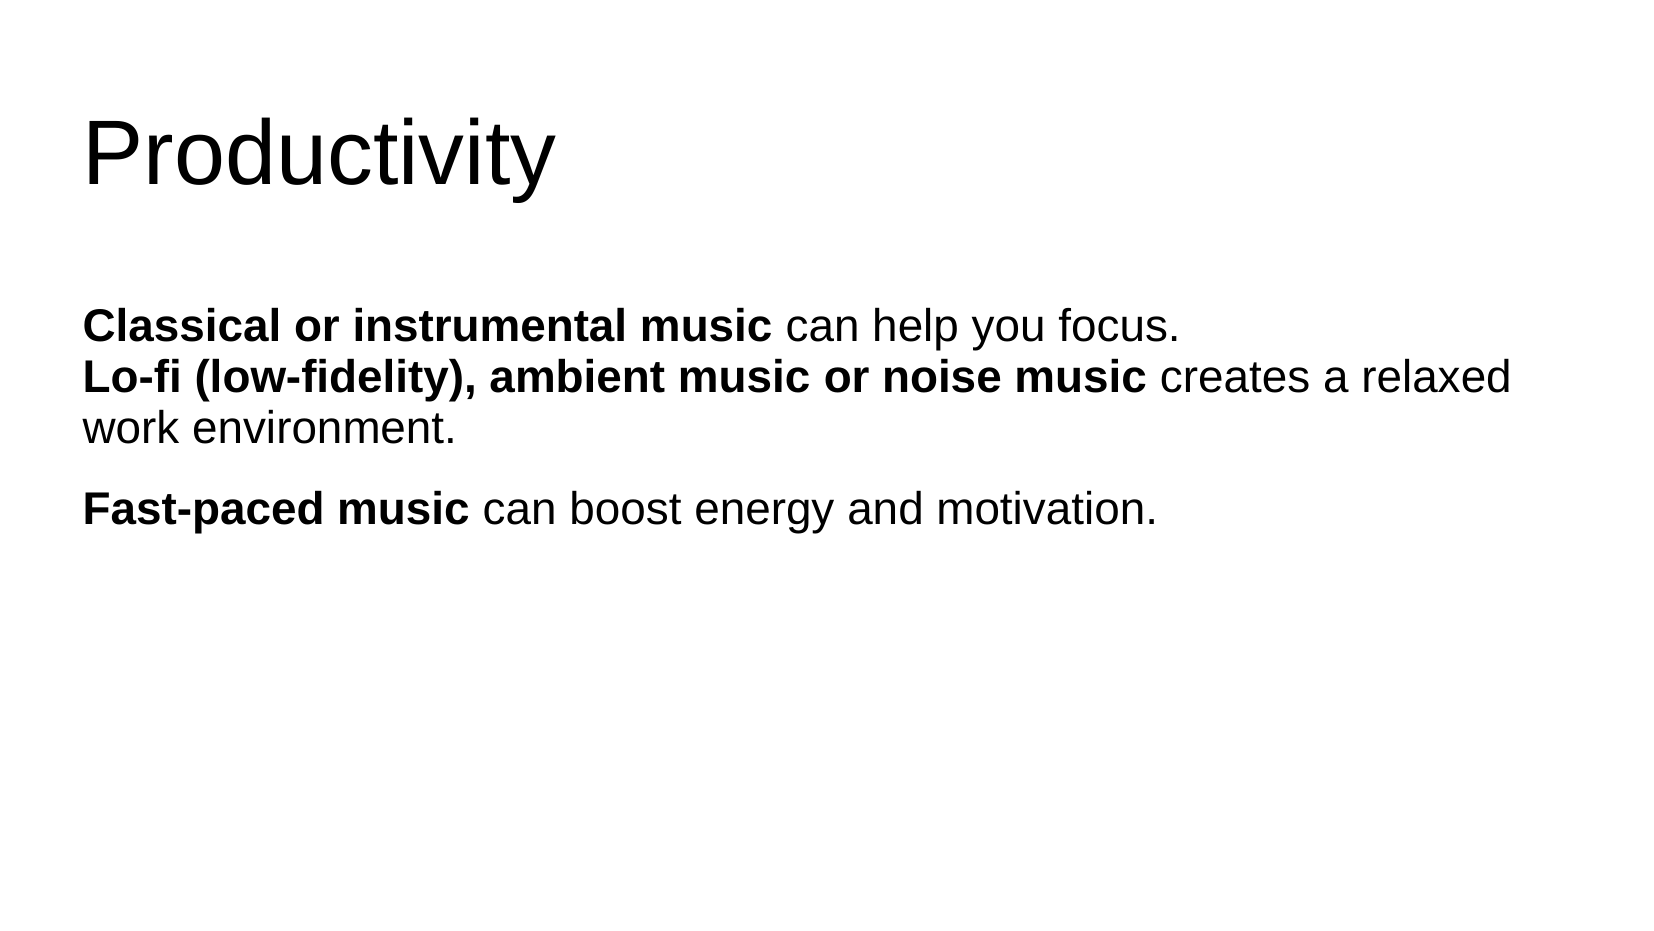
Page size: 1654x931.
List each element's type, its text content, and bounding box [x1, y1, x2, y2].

title Productivity [82, 75, 601, 231]
list Classical or instrumental music can help you focus. Lo-fi (low-fidelity), ambient music or noise music creates a relaxed work environment. Fast-paced music can boost energy and motivation. [82, 300, 1571, 615]
